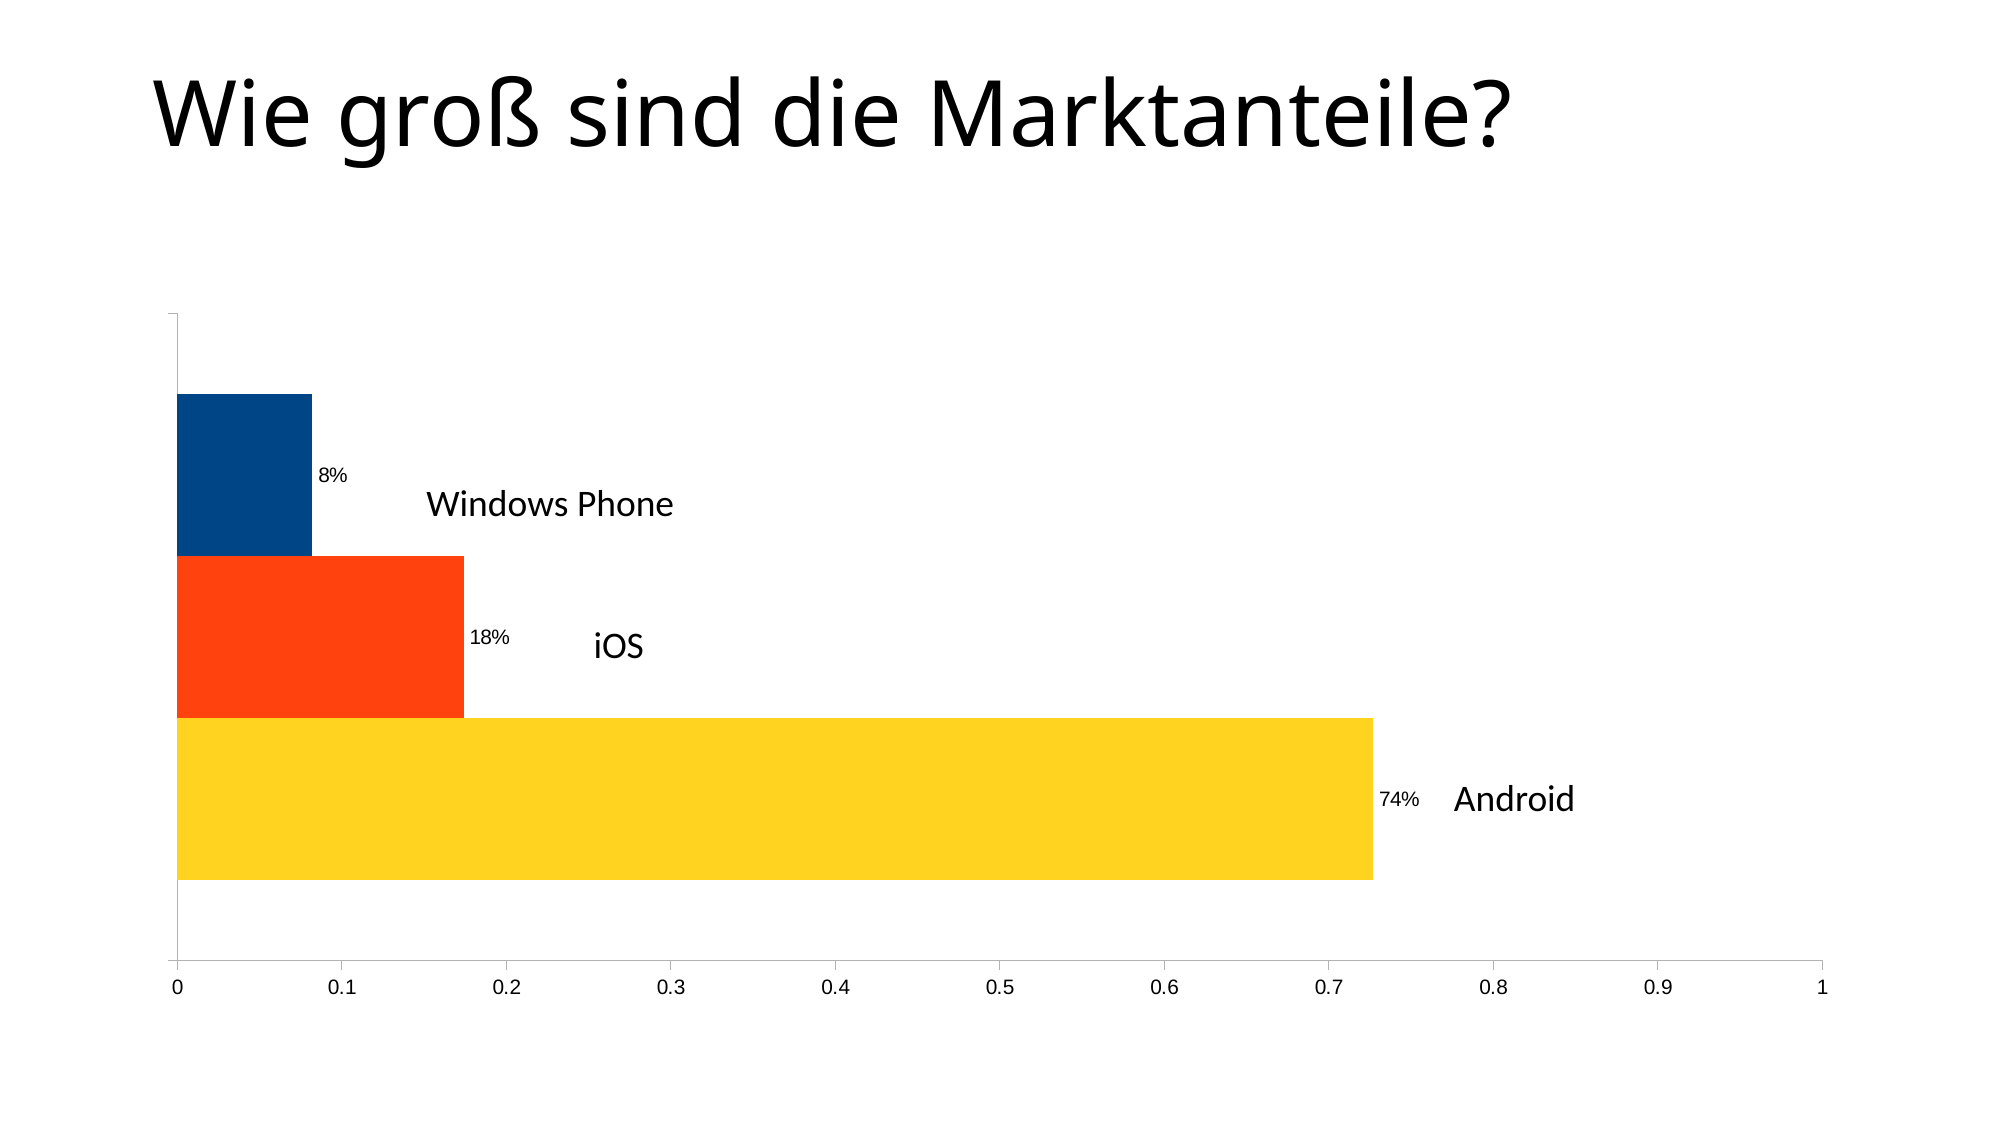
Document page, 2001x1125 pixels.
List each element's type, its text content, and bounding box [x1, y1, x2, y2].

chart [137, 299, 1863, 1014]
text_box Windows Phone [411, 471, 768, 532]
text_box iOS [578, 613, 853, 674]
title Wie groß sind die Marktanteile? [137, 59, 1863, 278]
text_box Android [1439, 766, 1713, 827]
